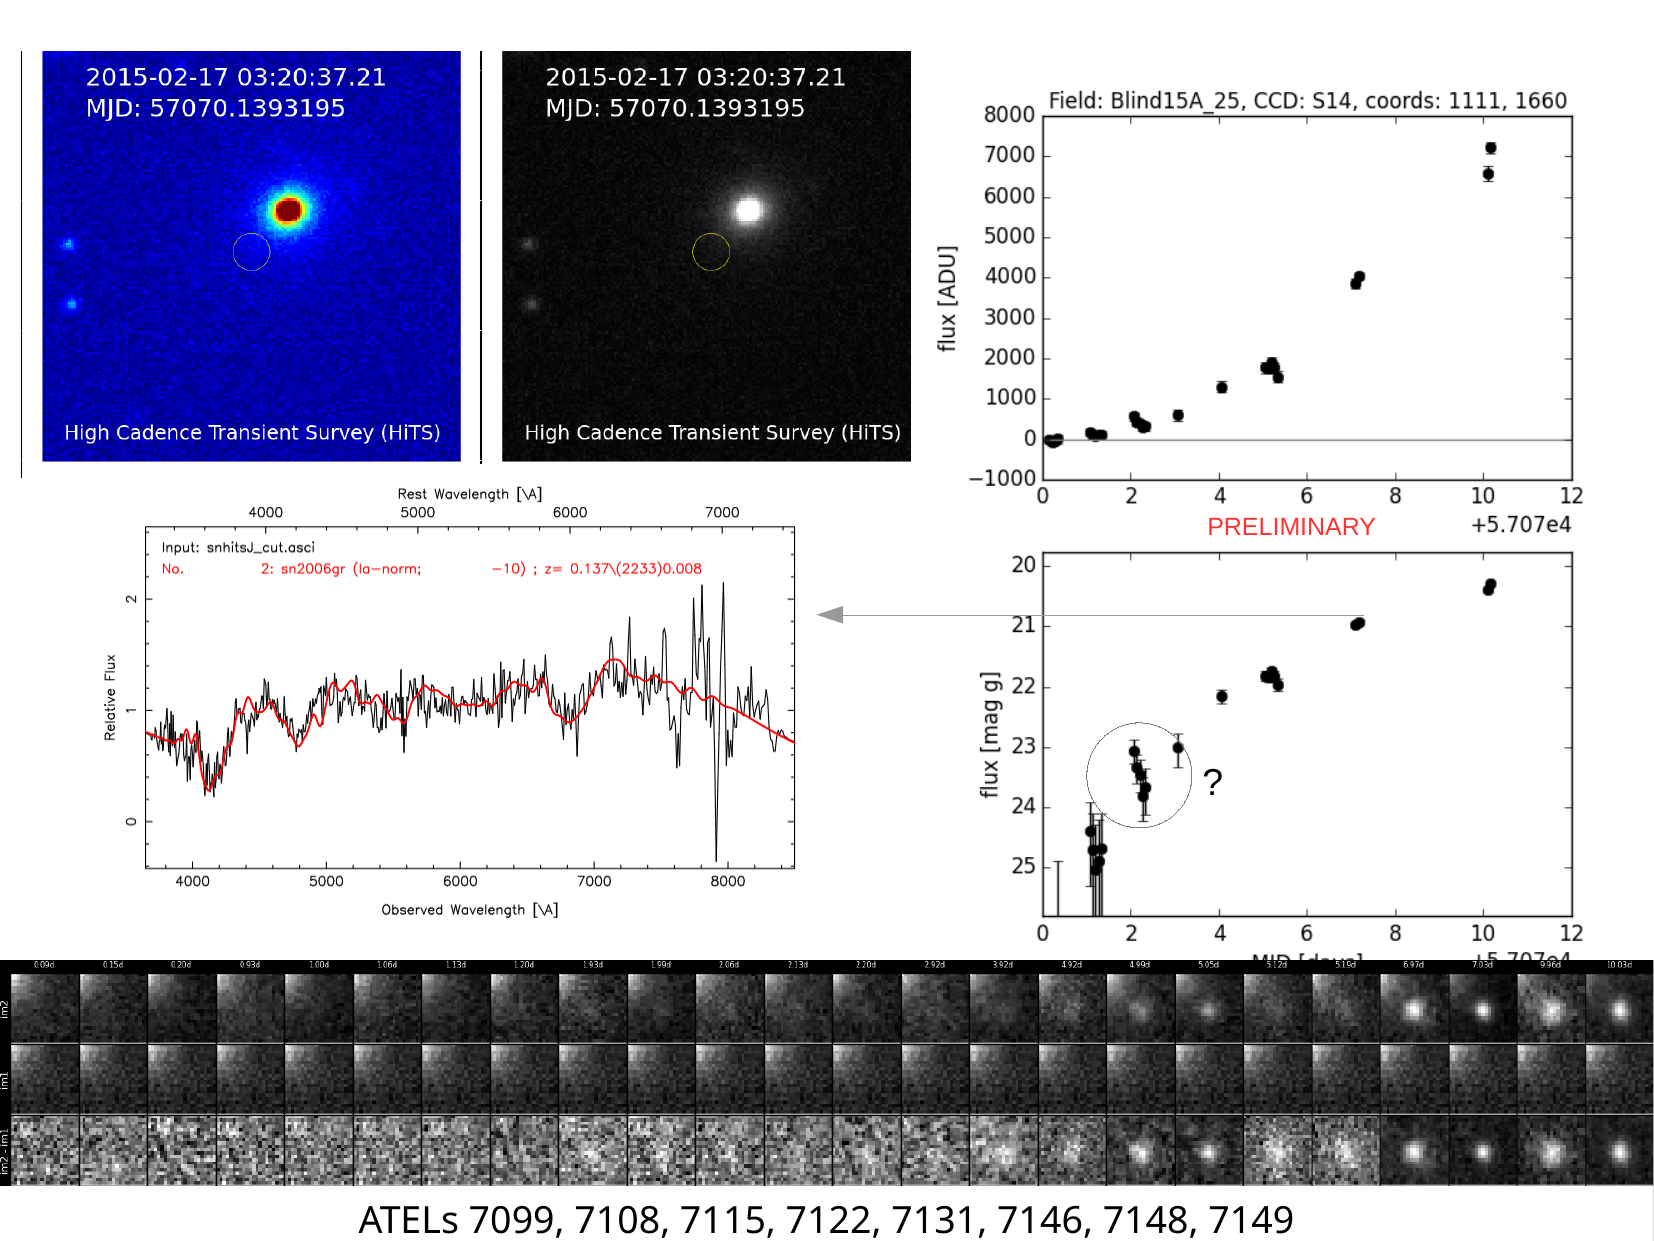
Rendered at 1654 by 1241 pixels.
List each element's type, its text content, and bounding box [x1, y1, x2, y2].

text_box ATELs 7099, 7108, 7115, 7122, 7131, 7146, 7148, 7149 [0, 1186, 1654, 1241]
picture [0, 16, 1654, 1186]
text_box PRELIMINARY [1192, 505, 1499, 600]
text_box ? [1086, 722, 1192, 828]
